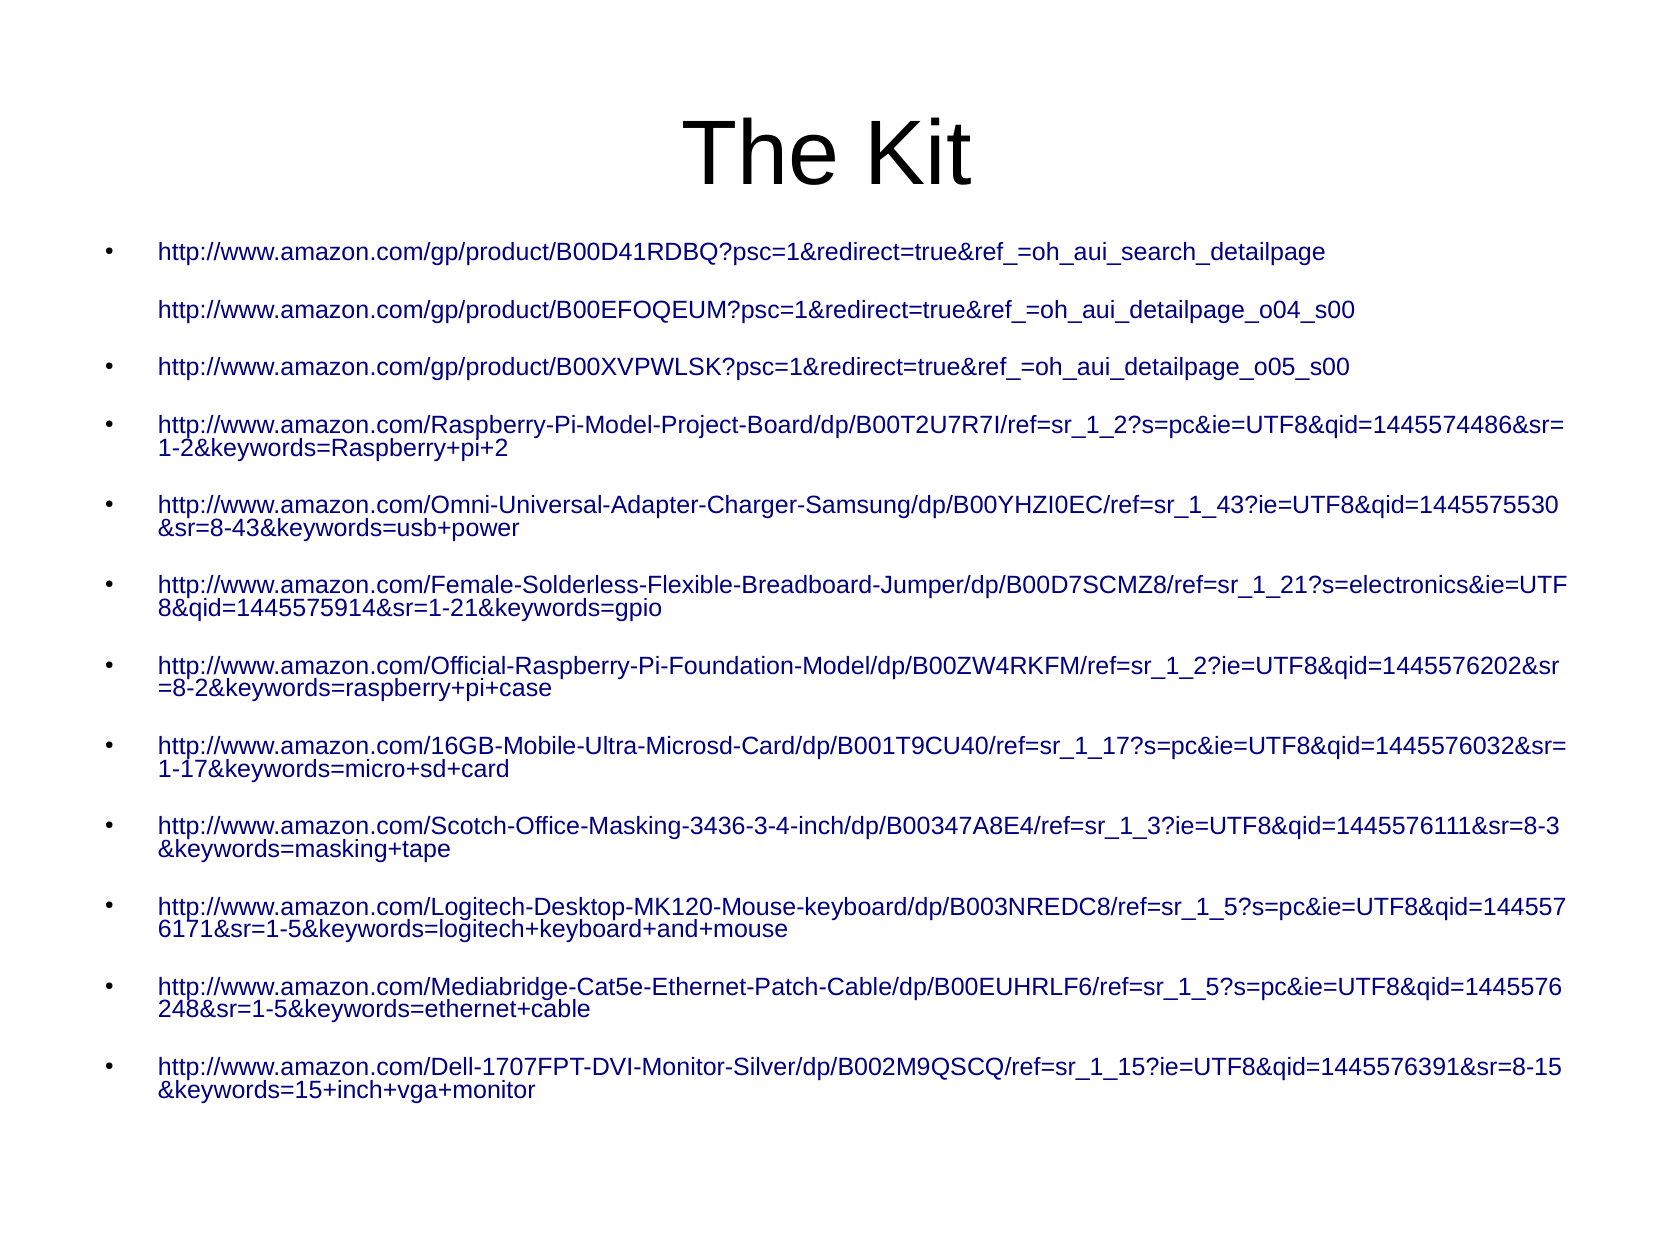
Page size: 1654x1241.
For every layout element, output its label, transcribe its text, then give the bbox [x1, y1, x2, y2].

title The Kit [82, 49, 1571, 257]
list http://www.amazon.com/gp/product/B00D41RDBQ?psc=1&redirect=true&ref_=oh_aui_search_detailpage http://www.amazon.com/gp/product/B00EFOQEUM?psc=1&redirect=true&ref_=oh_aui_detailpage_o04_s00 http://www.amazon.com/gp/product/B00XVPWLSK?psc=1&redirect=true&ref_=oh_aui_detailpage_o05_s00 http://www.amazon.com/Raspberry-Pi-Model-Project-Board/dp/B00T2U7R7I/ref=sr_1_2?s=pc&ie=UTF8&qid=1445574486&sr=1-2&keywords=Raspberry+pi+2 http://www.amazon.com/Omni-Universal-Adapter-Charger-Samsung/dp/B00YHZI0EC/ref=sr_1_43?ie=UTF8&qid=1445575530&sr=8-43&keywords=usb+power http://www.amazon.com/Female-Solderless-Flexible-Breadboard-Jumper/dp/B00D7SCMZ8/ref=sr_1_21?s=electronics&ie=UTF8&qid=1445575914&sr=1-21&keywords=gpio http://www.amazon.com/Official-Raspberry-Pi-Foundation-Model/dp/B00ZW4RKFM/ref=sr_1_2?ie=UTF8&qid=1445576202&sr=8-2&keywords=raspberry+pi+case http://www.amazon.com/16GB-Mobile-Ultra-Microsd-Card/dp/B001T9CU40/ref=sr_1_17?s=pc&ie=UTF8&qid=1445576032&sr=1-17&keywords=micro+sd+card http://www.amazon.com/Scotch-Office-Masking-3436-3-4-inch/dp/B00347A8E4/ref=sr_1_3?ie=UTF8&qid=1445576111&sr=8-3&keywords=masking+tape http://www.amazon.com/Logitech-Desktop-MK120-Mouse-keyboard/dp/B003NREDC8/ref=sr_1_5?s=pc&ie=UTF8&qid=1445576171&sr=1-5&keywords=logitech+keyboard+and+mouse http://www.amazon.com/Mediabridge-Cat5e-Ethernet-Patch-Cable/dp/B00EUHRLF6/ref=sr_1_5?s=pc&ie=UTF8&qid=1445576248&sr=1-5&keywords=ethernet+cable http://www.amazon.com/Dell-1707FPT-DVI-Monitor-Silver/dp/B002M9QSCQ/ref=sr_1_15?ie=UTF8&qid=1445576391&sr=8-15&keywords=15+inch+vga+monitor [86, 238, 1576, 958]
